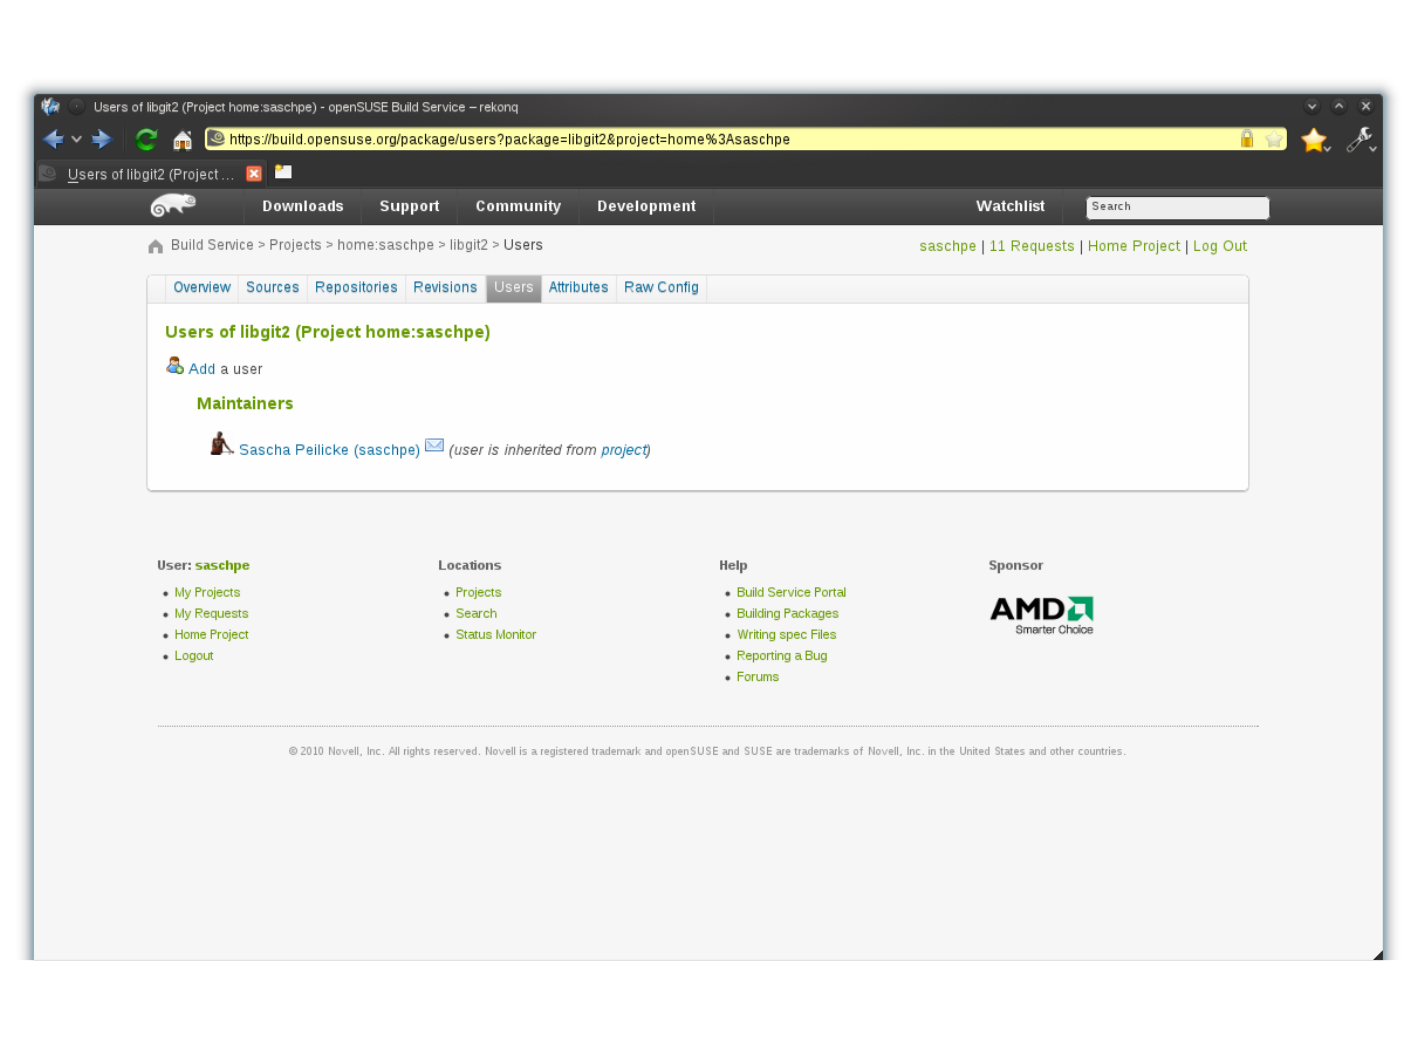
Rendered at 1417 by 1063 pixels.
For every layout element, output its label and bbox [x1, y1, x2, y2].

picture [0, 60, 1417, 1000]
